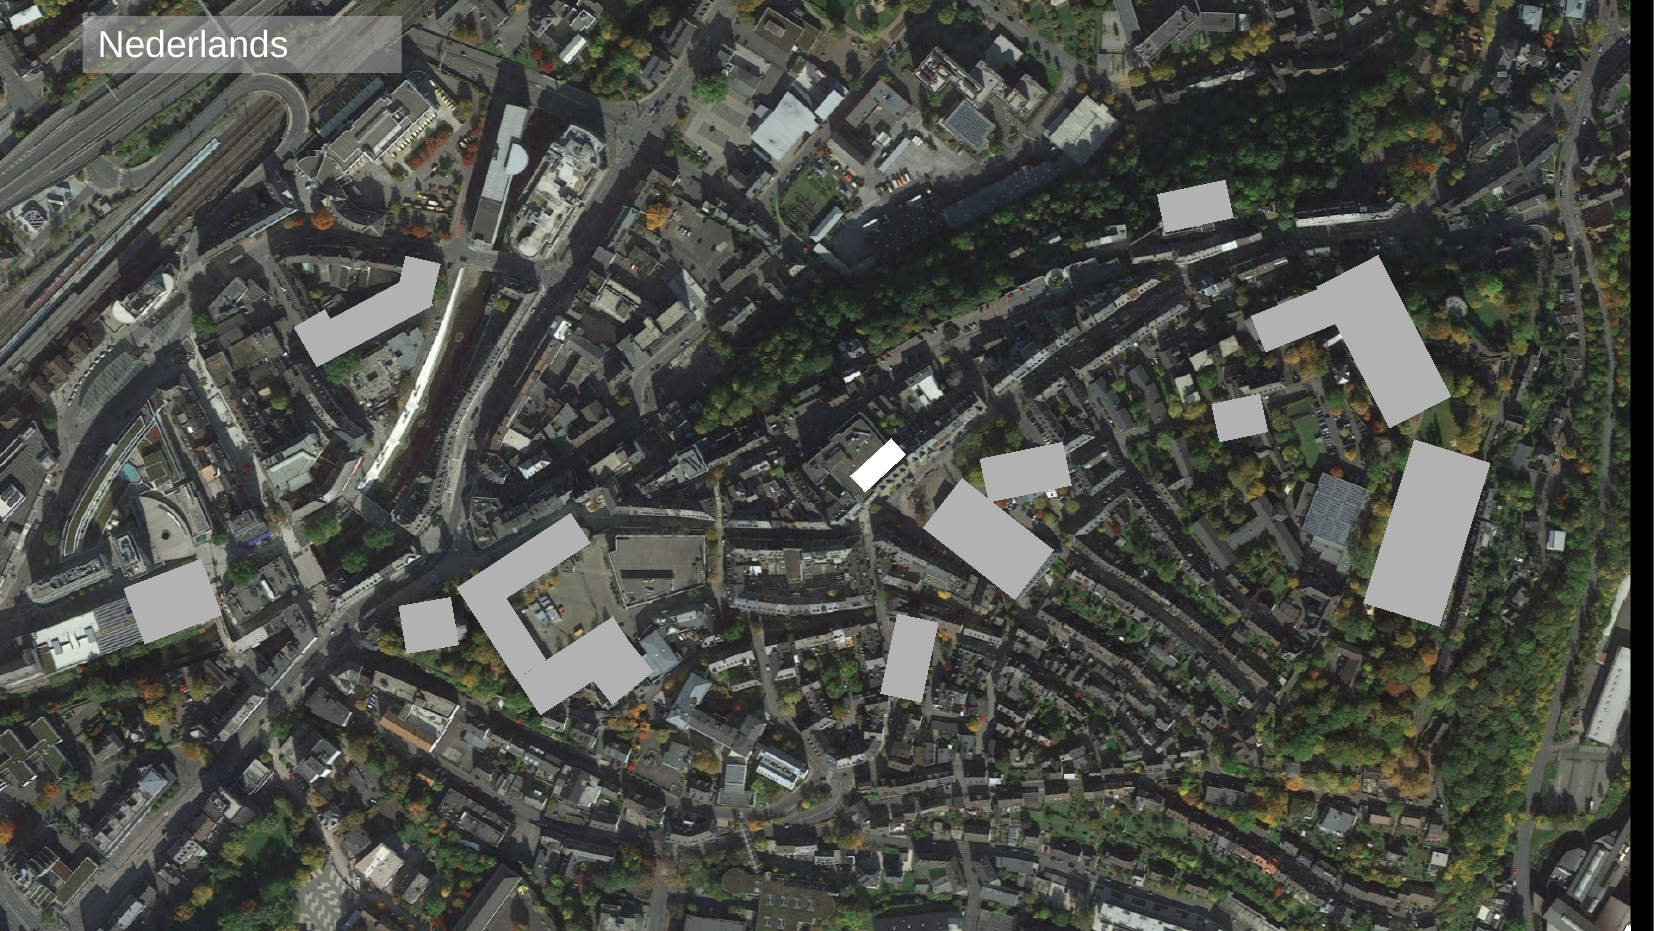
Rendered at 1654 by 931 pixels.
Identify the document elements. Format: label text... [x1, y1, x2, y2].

text_box [399, 597, 459, 654]
text_box [850, 438, 906, 492]
text_box [1157, 180, 1234, 232]
picture [0, 0, 1654, 931]
text_box [1211, 394, 1268, 442]
text_box [1251, 255, 1451, 428]
text_box [457, 513, 654, 715]
text_box [880, 614, 938, 702]
text_box [124, 559, 222, 644]
text_box [923, 442, 1072, 600]
text_box [1363, 439, 1490, 627]
text_box [294, 256, 441, 367]
text_box Nederlands [82, 15, 402, 73]
